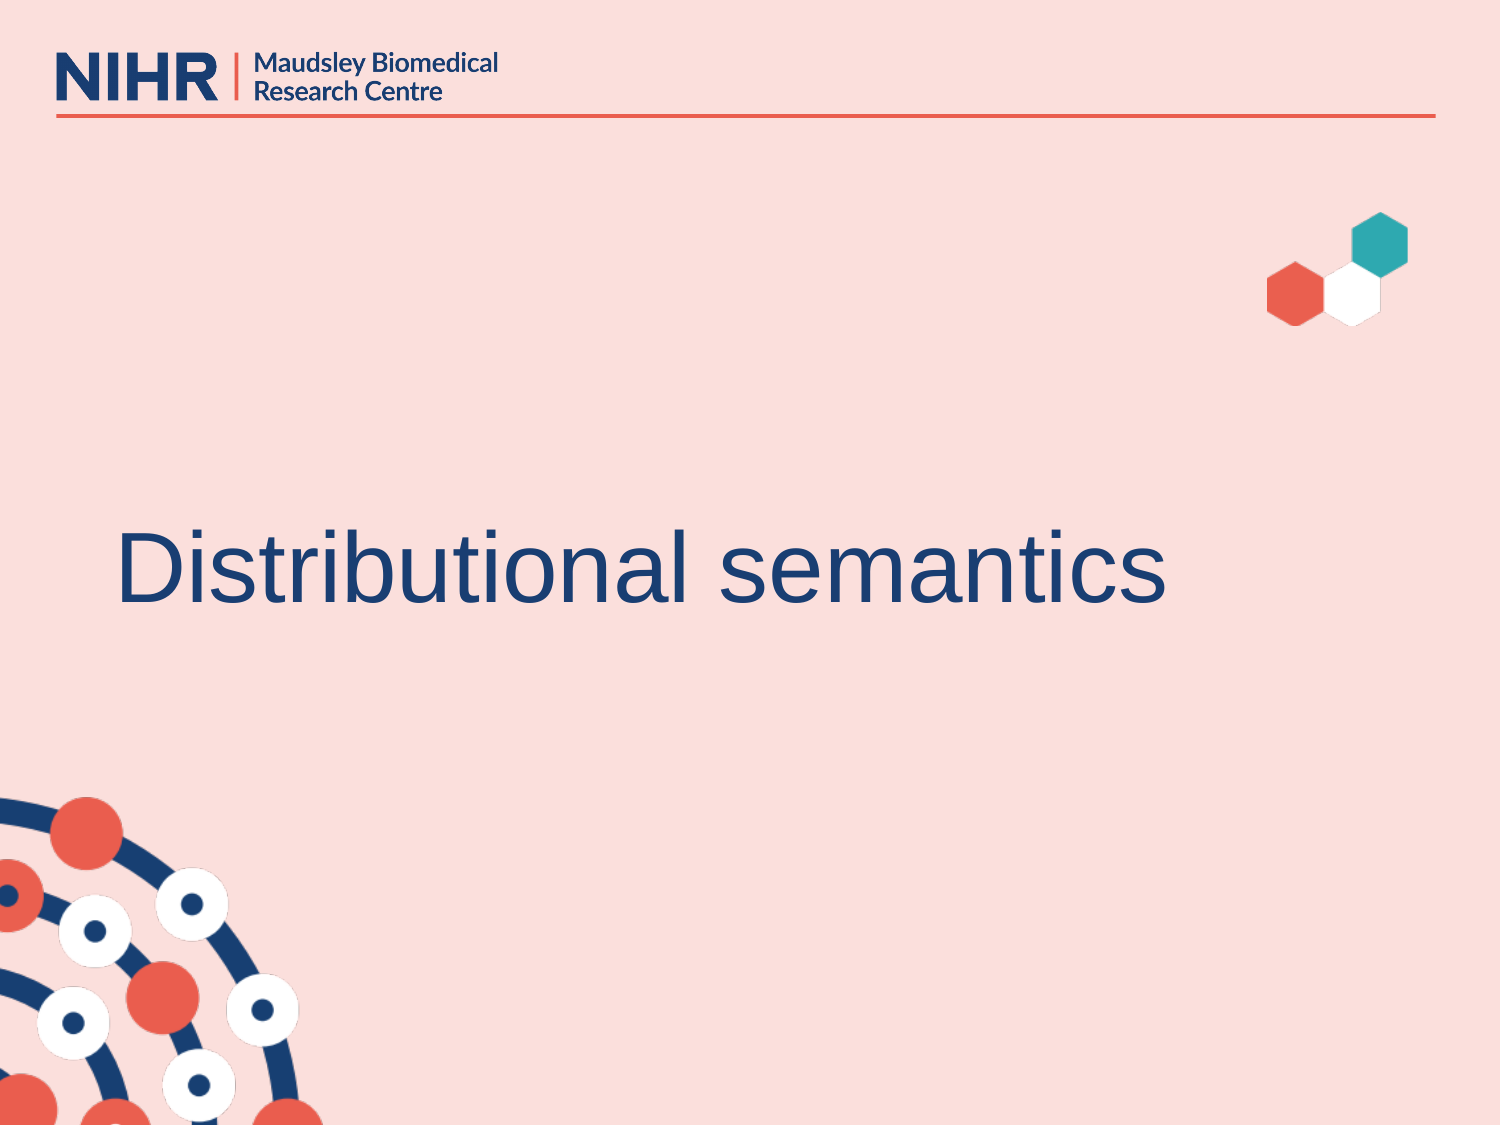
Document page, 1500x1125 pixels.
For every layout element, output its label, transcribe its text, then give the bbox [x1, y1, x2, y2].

title Distributional semantics [99, 453, 1393, 672]
picture [26, 17, 527, 136]
